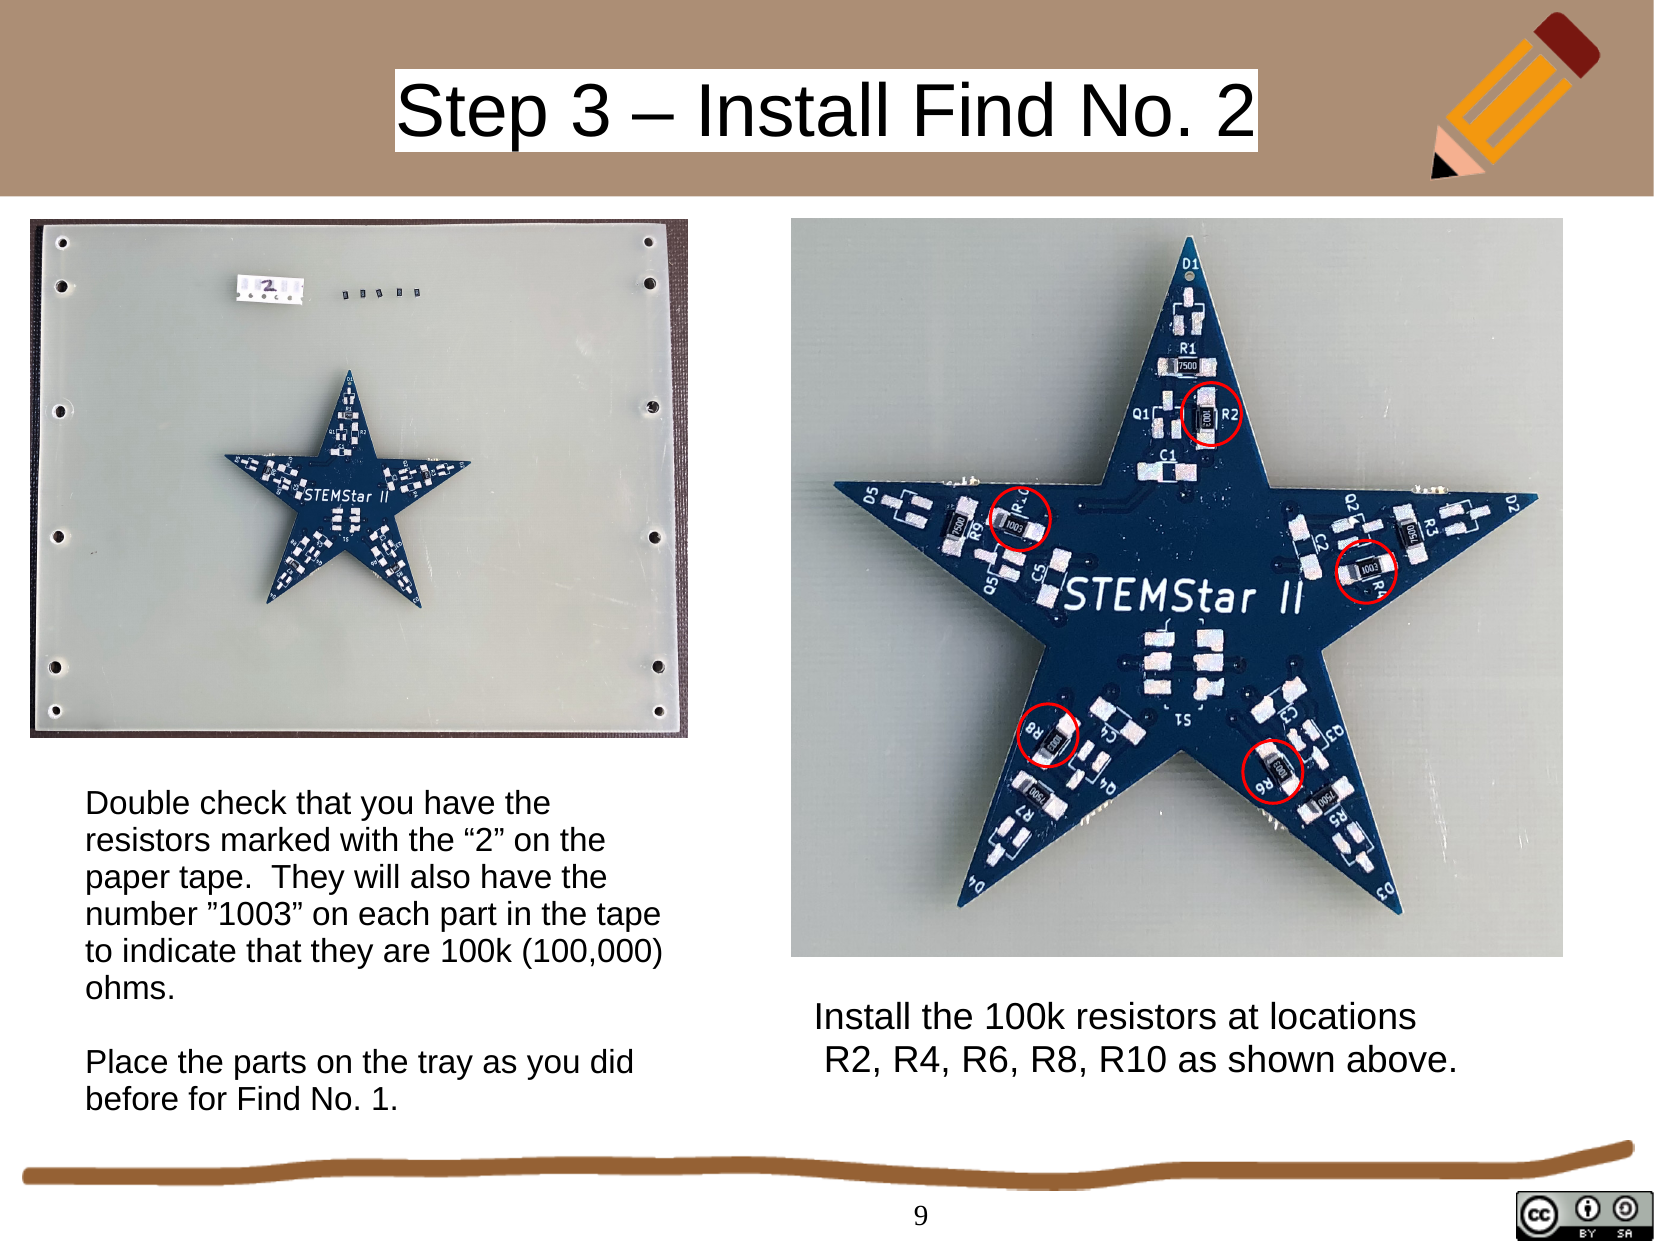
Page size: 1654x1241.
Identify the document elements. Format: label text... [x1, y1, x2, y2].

picture [791, 218, 1563, 957]
text_box Install the 100k resistors at locations R2, R4, R6, R8, R10 as shown above. [798, 988, 1572, 1087]
picture [30, 219, 688, 738]
picture [22, 1140, 1654, 1241]
title Step 3 – Install Find No. 2 [82, 49, 1571, 172]
text_box Double check that you have the resistors marked with the “2” on the paper tape. They will also have the number ”1003” on each part in the tape to indicate that they are 100k (100,000) ohms. Place the parts on the tray as you did before for Find No. 1. [35, 776, 682, 1126]
picture [1430, 12, 1601, 181]
